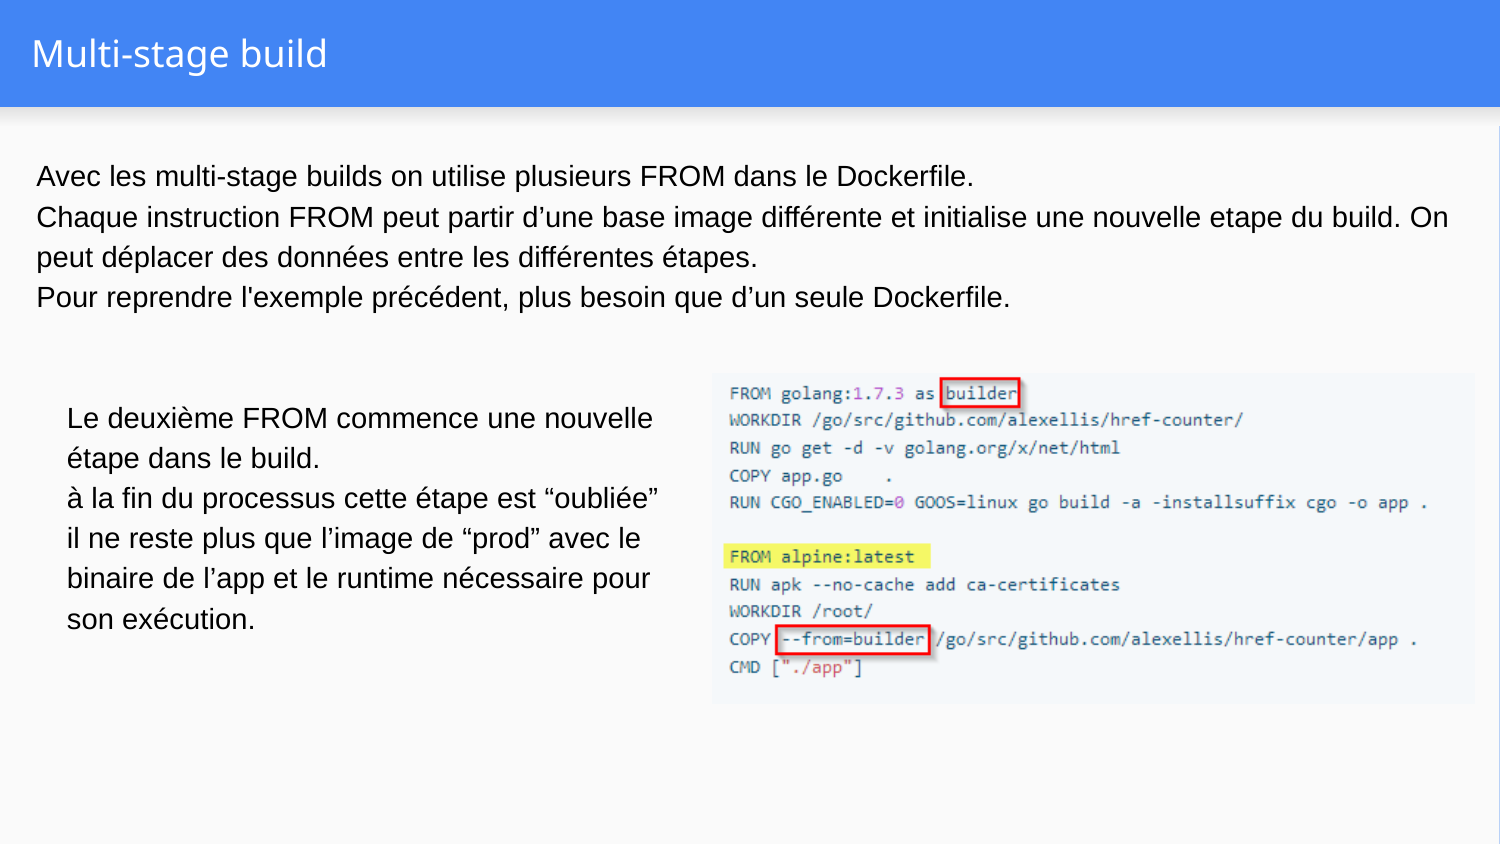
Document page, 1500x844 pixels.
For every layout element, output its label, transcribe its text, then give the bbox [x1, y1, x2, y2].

text_box Avec les multi-stage builds on utilise plusieurs FROM dans le Dockerfile. Chaque instruction FROM peut partir d’une base image différente et initialise une nouvelle etape du build. On peut déplacer des données entre les différentes étapes. Pour reprendre l'exemple précédent, plus besoin que d’un seule Dockerfile. [21, 137, 1476, 349]
text_box Le deuxième FROM commence une nouvelle étape dans le build. à la fin du processus cette étape est “oubliée” il ne reste plus que l’image de “prod” avec le binaire de l’app et le runtime nécessaire pour son exécution. [51, 379, 688, 714]
picture [712, 373, 1475, 704]
title Multi-stage build [16, 2, 1464, 102]
